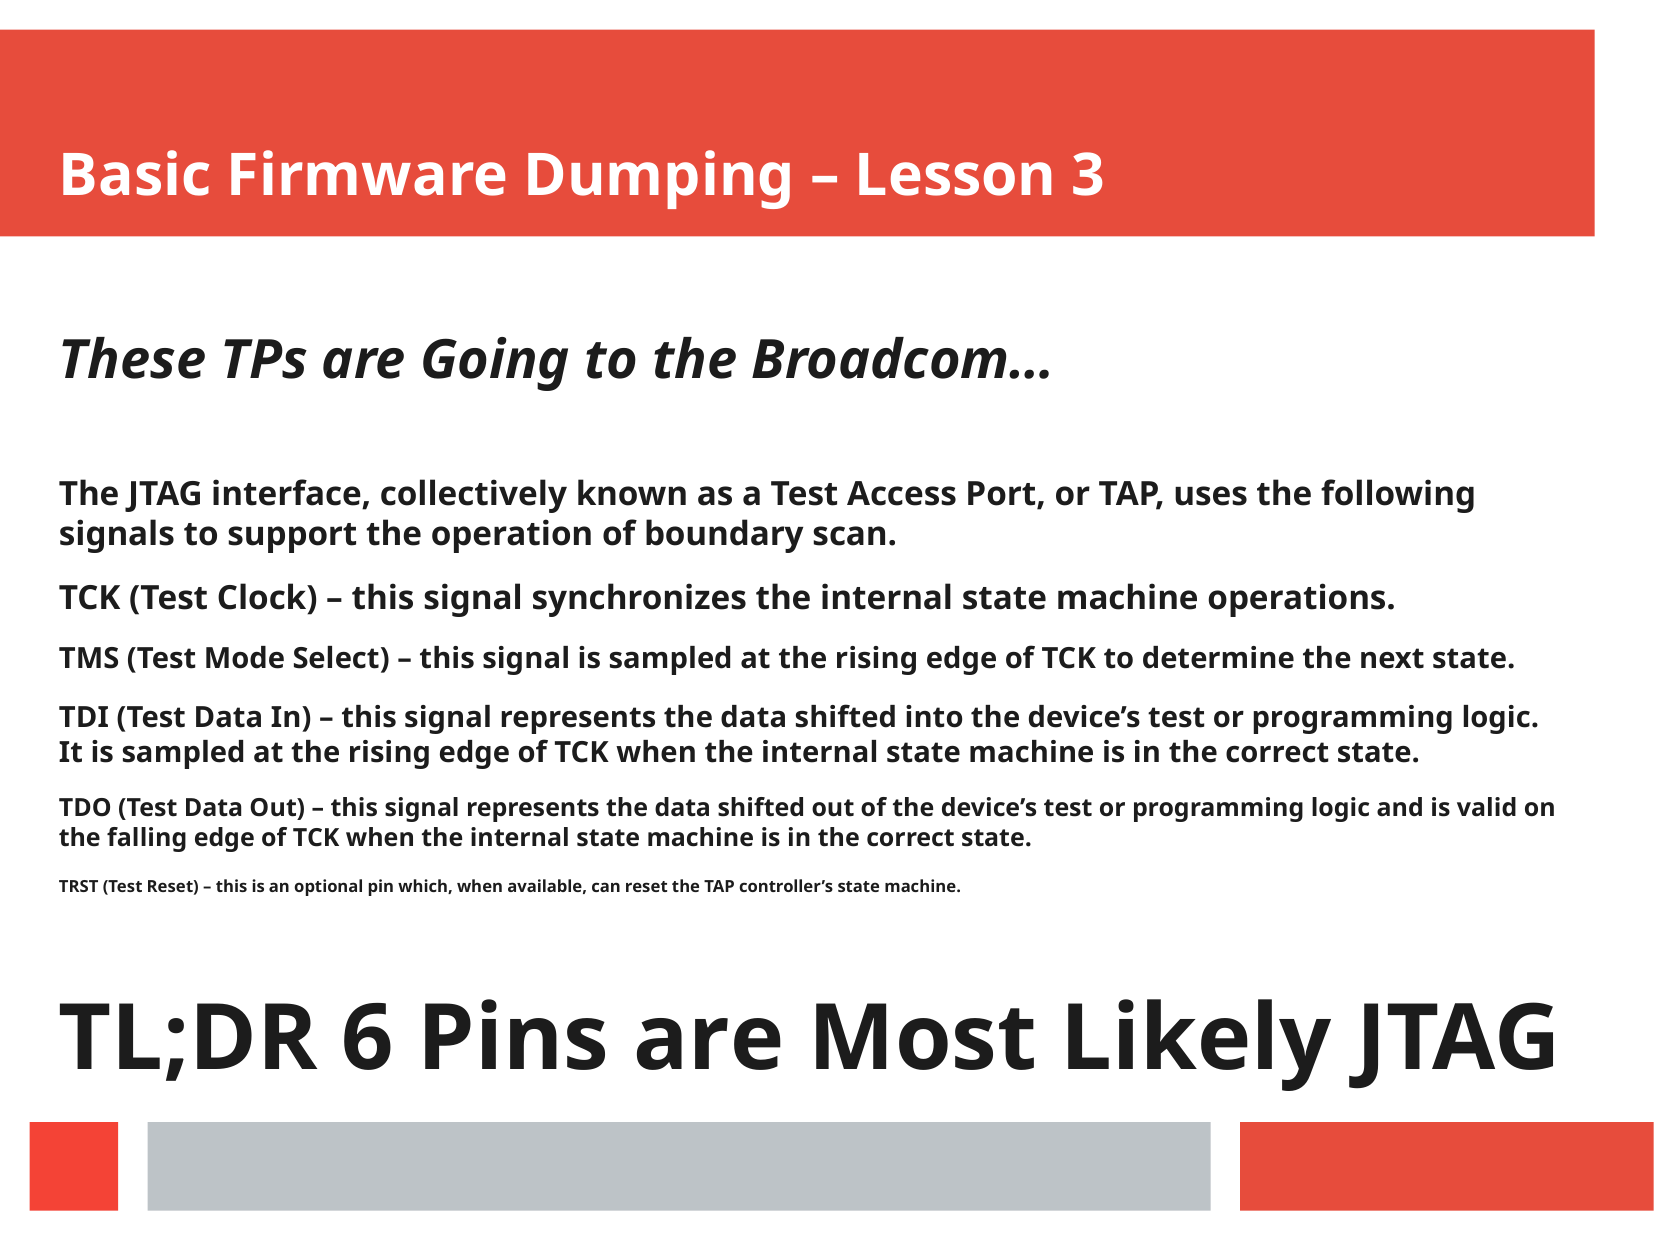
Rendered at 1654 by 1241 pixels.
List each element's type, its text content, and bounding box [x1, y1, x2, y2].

text_box Basic Firmware Dumping – Lesson 3 [59, 135, 1595, 207]
text_box These TPs are Going to the Broadcom… The JTAG interface, collectively known as a Test Access Port, or TAP, uses the following signals to support the operation of boundary scan. TCK (Test Clock) – this signal synchronizes the internal state machine operations. TMS (Test Mode Select) – this signal is sampled at the rising edge of TCK to determine the next state. TDI (Test Data In) – this signal represents the data shifted into the device’s test or programming logic. It is sampled at the rising edge of TCK when the internal state machine is in the correct state. TDO (Test Data Out) – this signal represents the data shifted out of the device’s test or programming logic and is valid on the falling edge of TCK when the internal state machine is in the correct state. TRST (Test Reset) – this is an optional pin which, when available, can reset the TAP controller’s state machine. TL;DR 6 Pins are Most Likely JTAG [59, 324, 1565, 1093]
